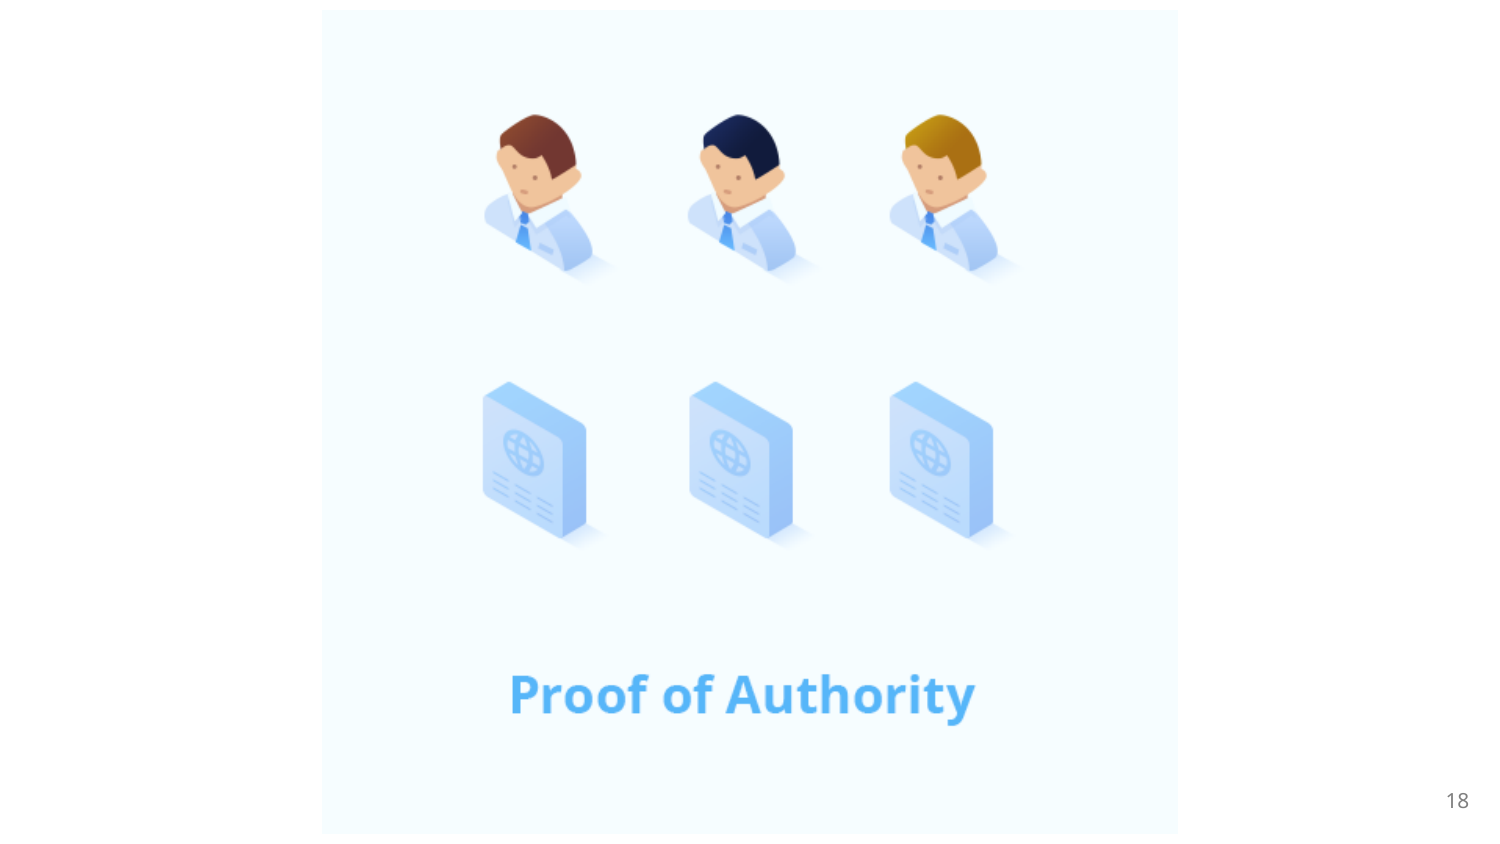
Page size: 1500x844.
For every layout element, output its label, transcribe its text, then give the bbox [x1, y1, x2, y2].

slide_number <number> [1394, 769, 1484, 834]
picture [322, 10, 1178, 834]
